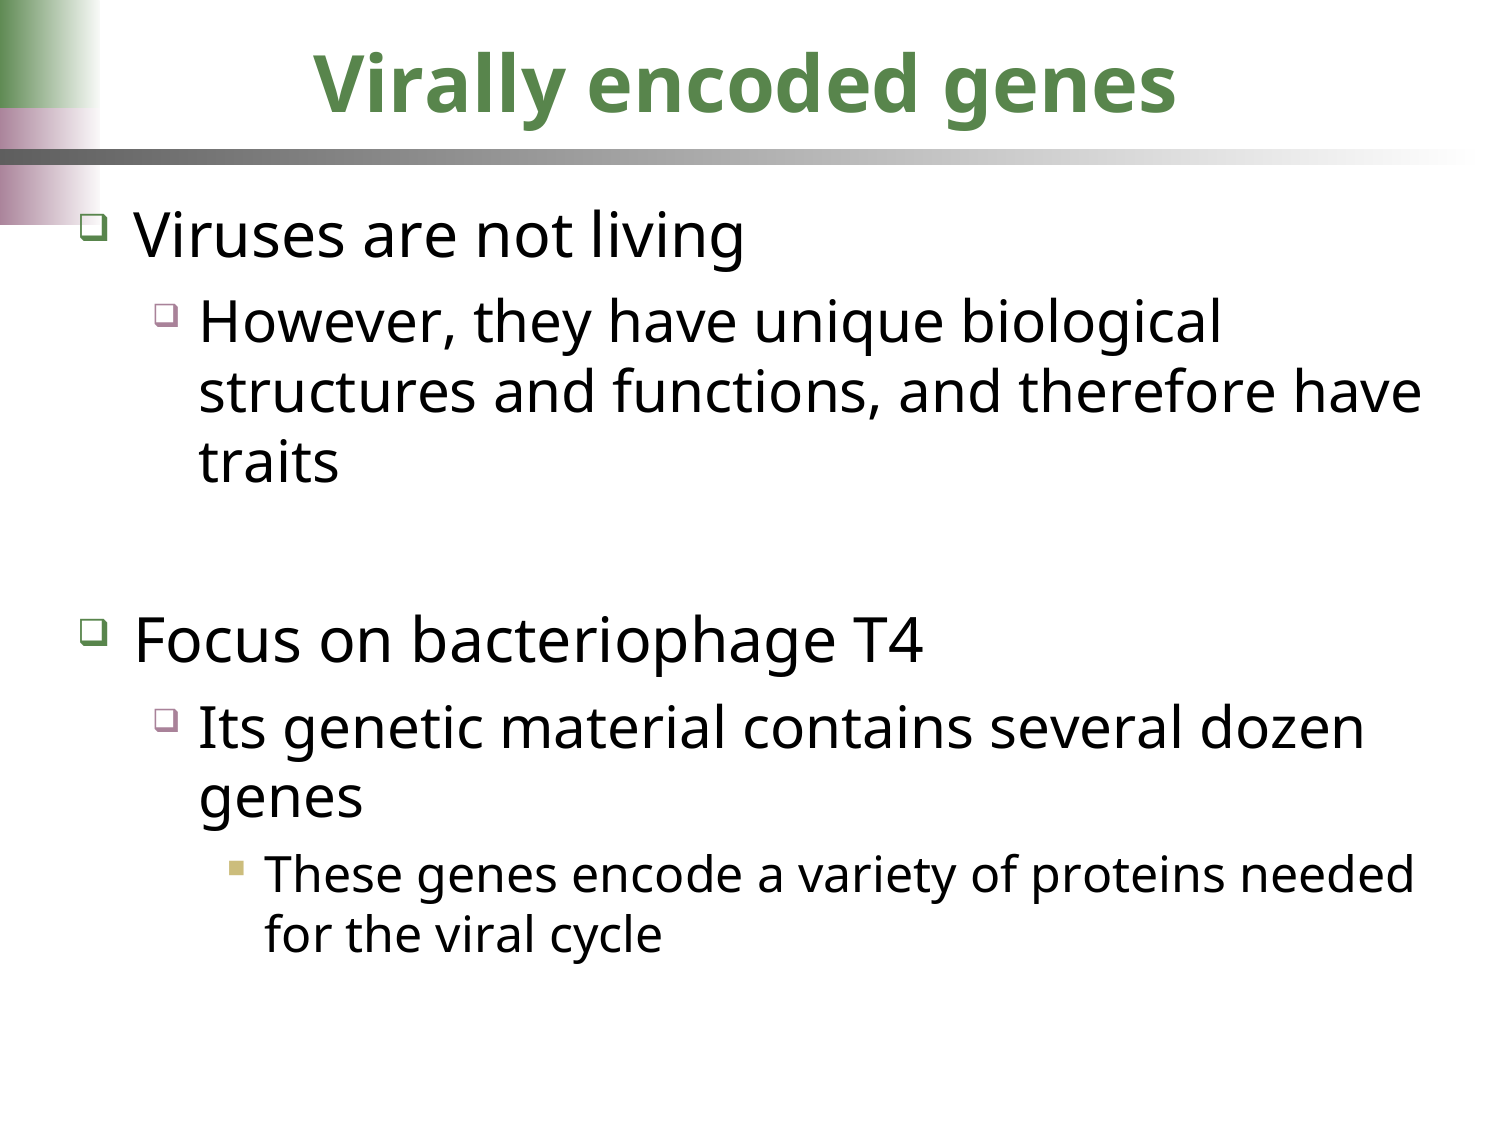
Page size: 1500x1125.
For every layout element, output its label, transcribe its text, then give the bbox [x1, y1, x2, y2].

title Virally encoded genes [133, 24, 1359, 138]
list Viruses are not living However, they have unique biological structures and functions, and therefore have traits Focus on bacteriophage T4 Its genetic material contains several dozen genes These genes encode a variety of proteins needed for the viral cycle [62, 187, 1463, 1075]
